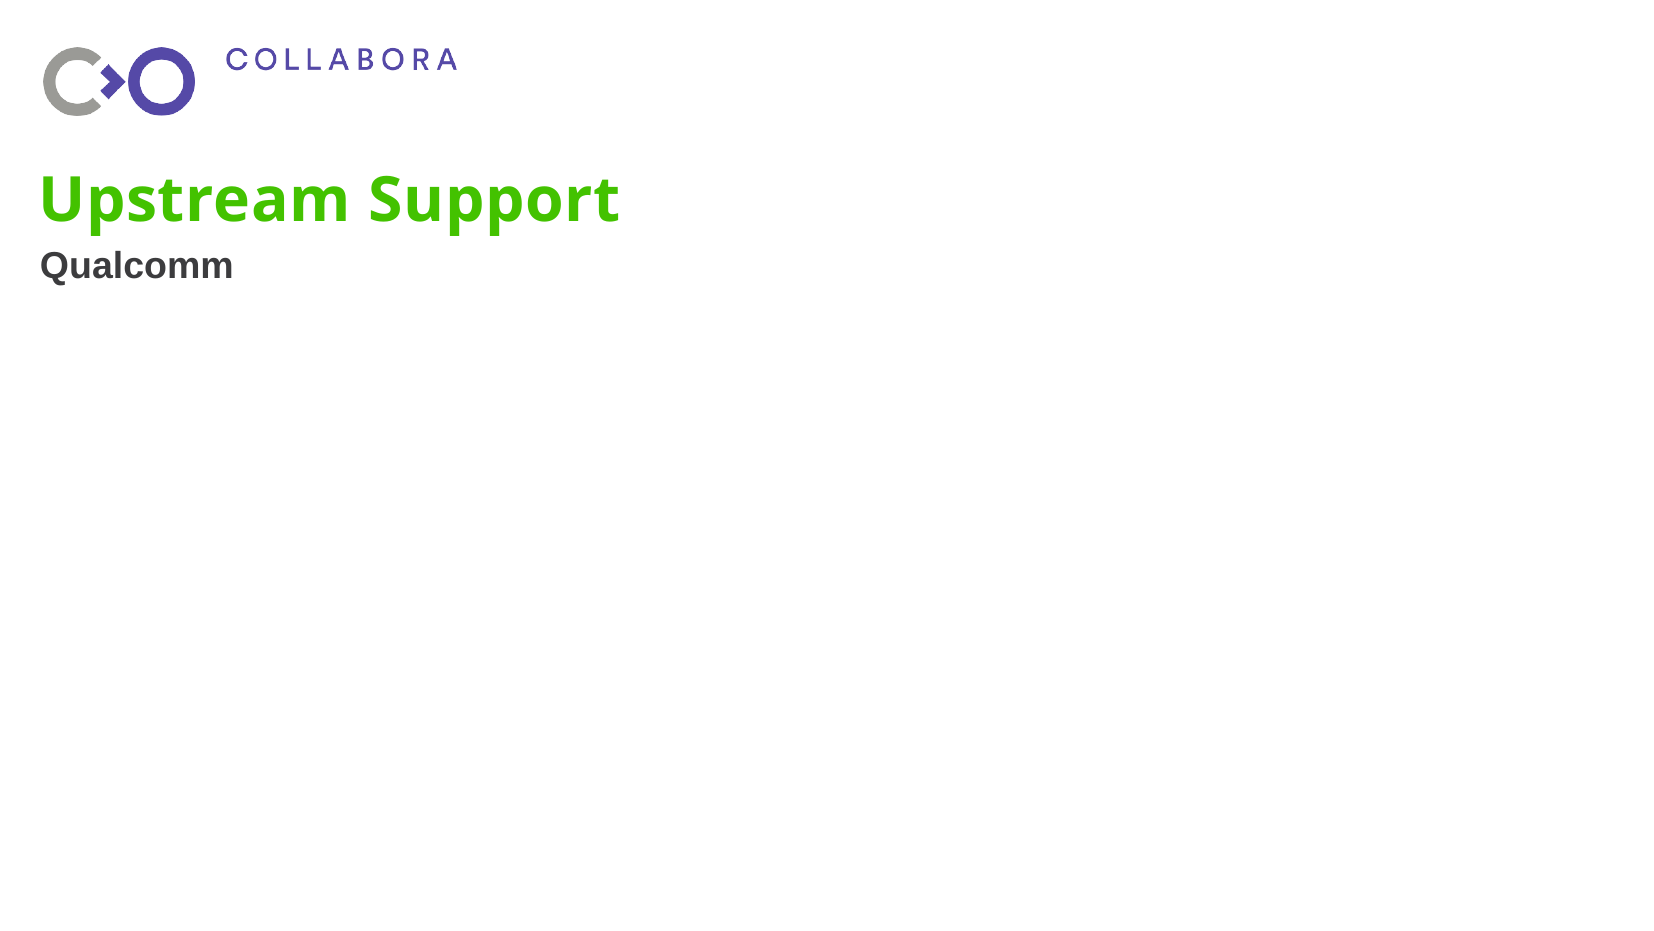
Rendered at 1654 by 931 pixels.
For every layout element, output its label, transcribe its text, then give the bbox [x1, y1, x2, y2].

title Upstream Support [38, 159, 1614, 216]
picture [43, 47, 457, 116]
text_box Qualcomm [40, 240, 1613, 290]
